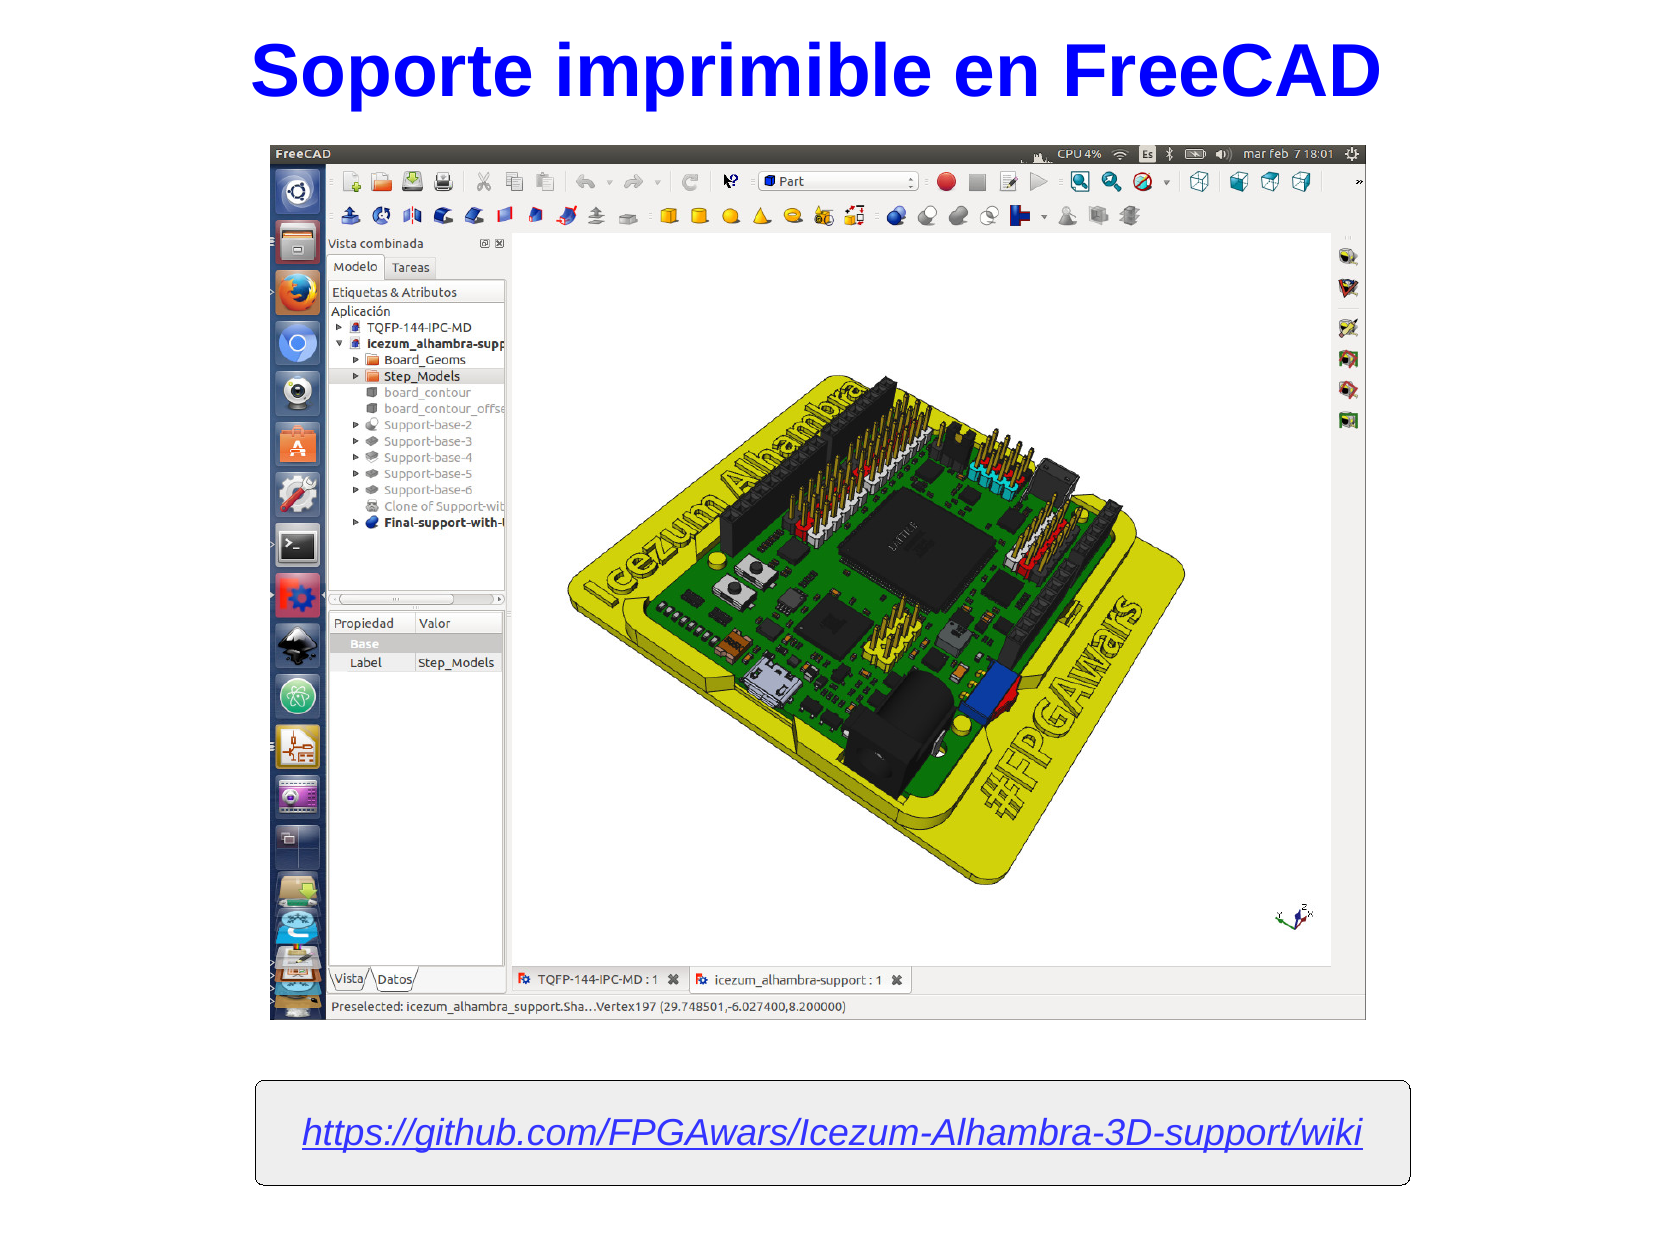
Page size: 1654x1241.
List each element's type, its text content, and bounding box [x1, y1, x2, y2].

picture [270, 145, 1366, 1021]
text_box https://github.com/FPGAwars/Icezum-Alhambra-3D-support/wiki [255, 1080, 1411, 1186]
text_box Soporte imprimible en FreeCAD [90, 21, 1546, 121]
